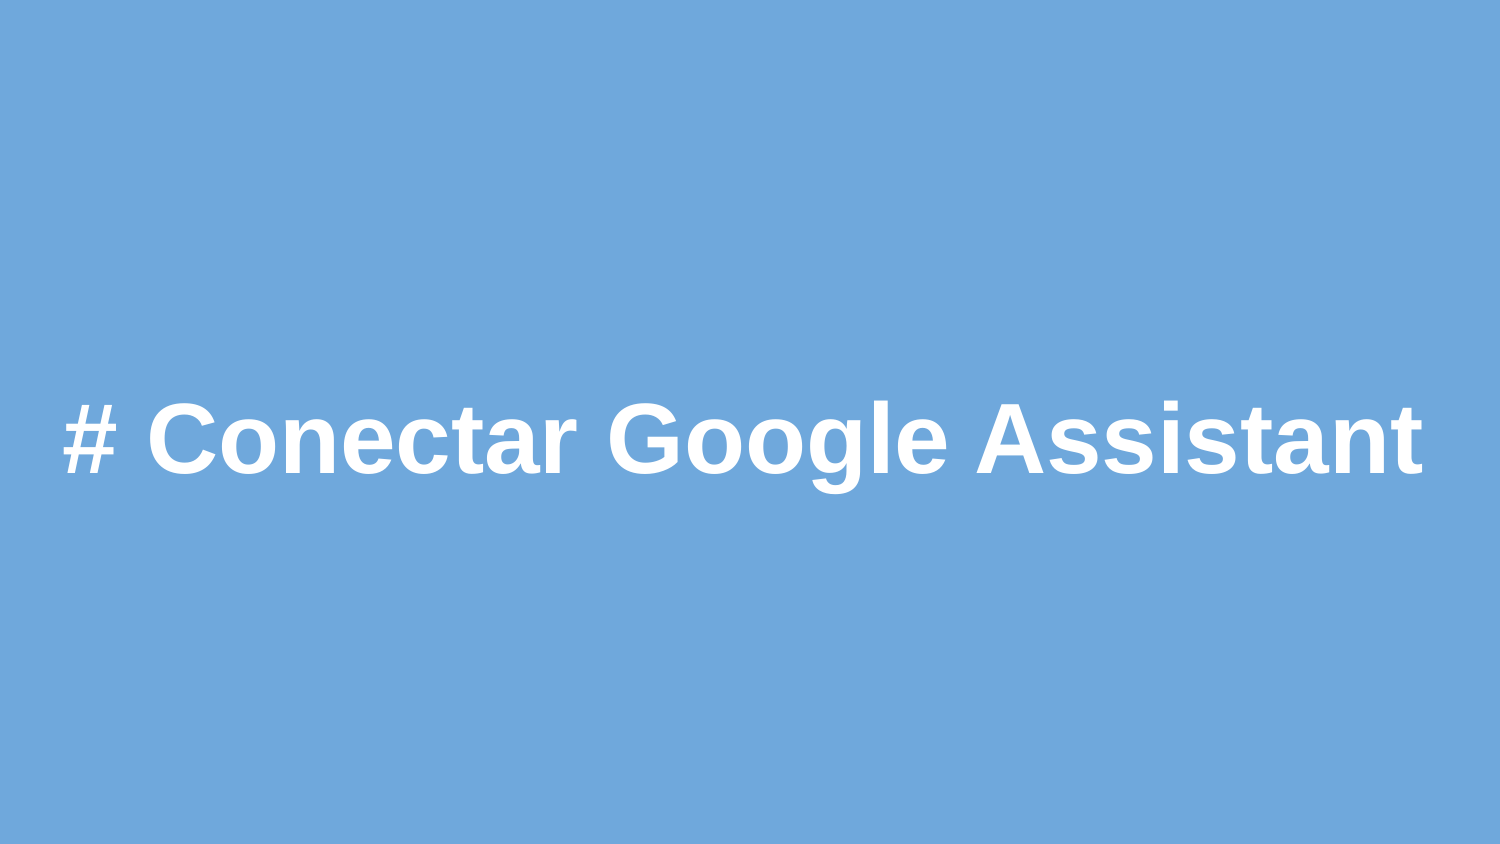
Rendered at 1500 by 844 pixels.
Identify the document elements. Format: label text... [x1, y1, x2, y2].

list # Conectar Google Assistant [47, 358, 1469, 486]
